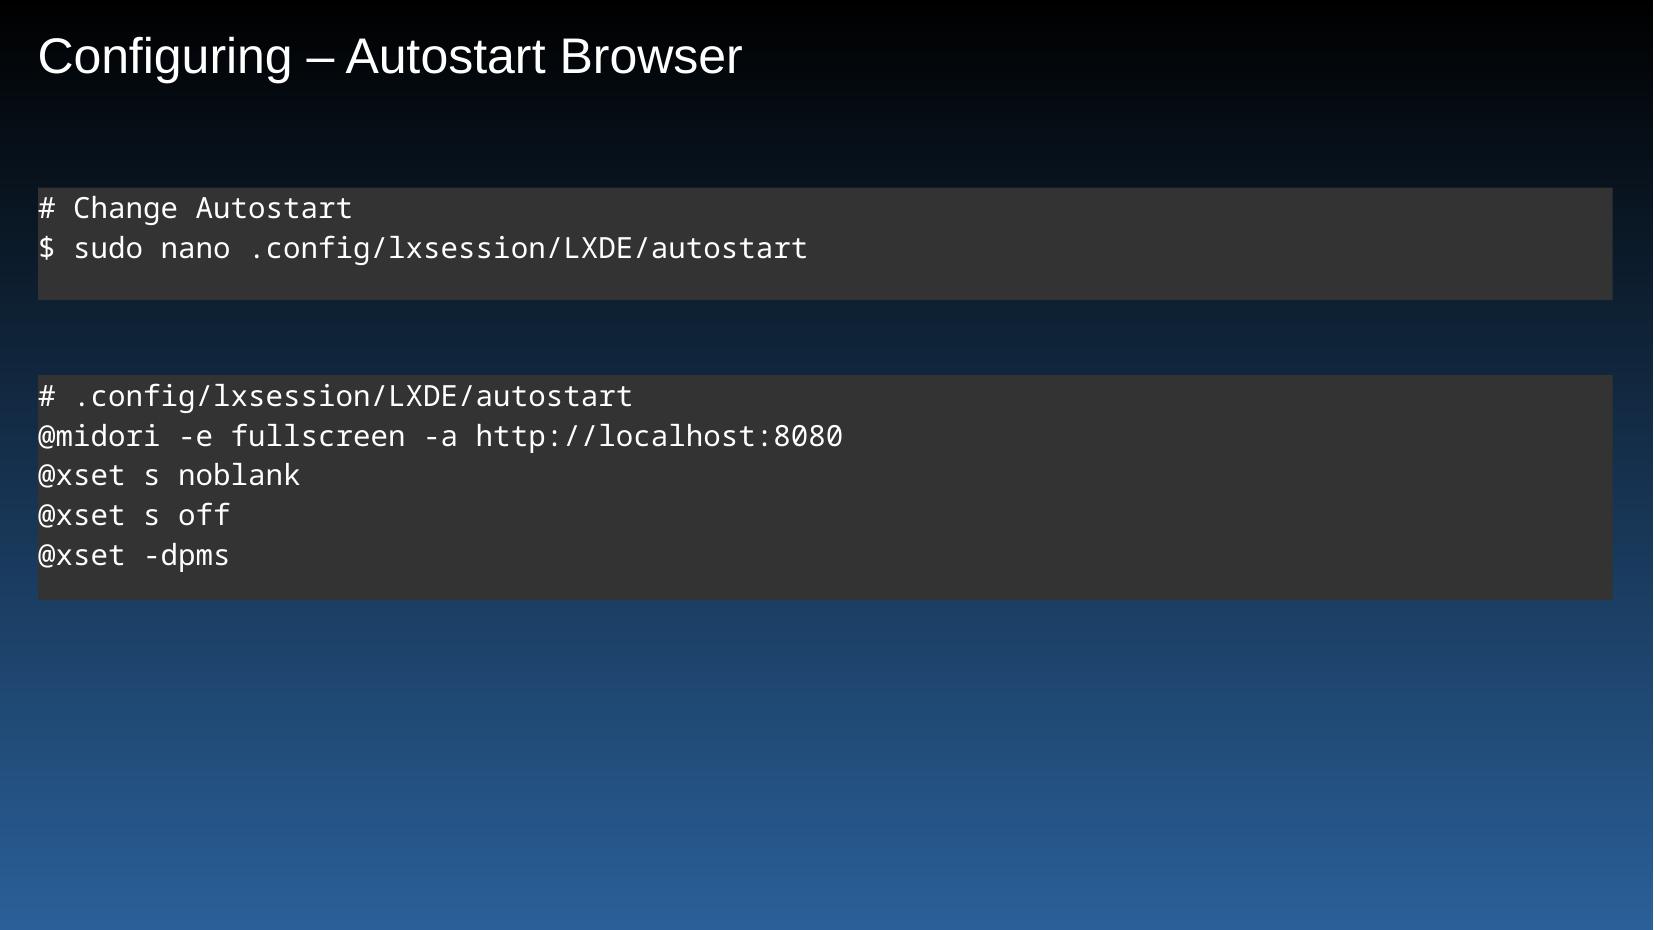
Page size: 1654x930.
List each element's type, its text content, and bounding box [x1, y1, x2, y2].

title Configuring – Autostart Browser [37, 28, 1612, 84]
list # .config/lxsession/LXDE/autostart @midori -e fullscreen -a http://localhost:8080 @xset s noblank @xset s off @xset -dpms [38, 375, 1613, 601]
list # Change Autostart $ sudo nano .config/lxsession/LXDE/autostart [38, 187, 1613, 301]
